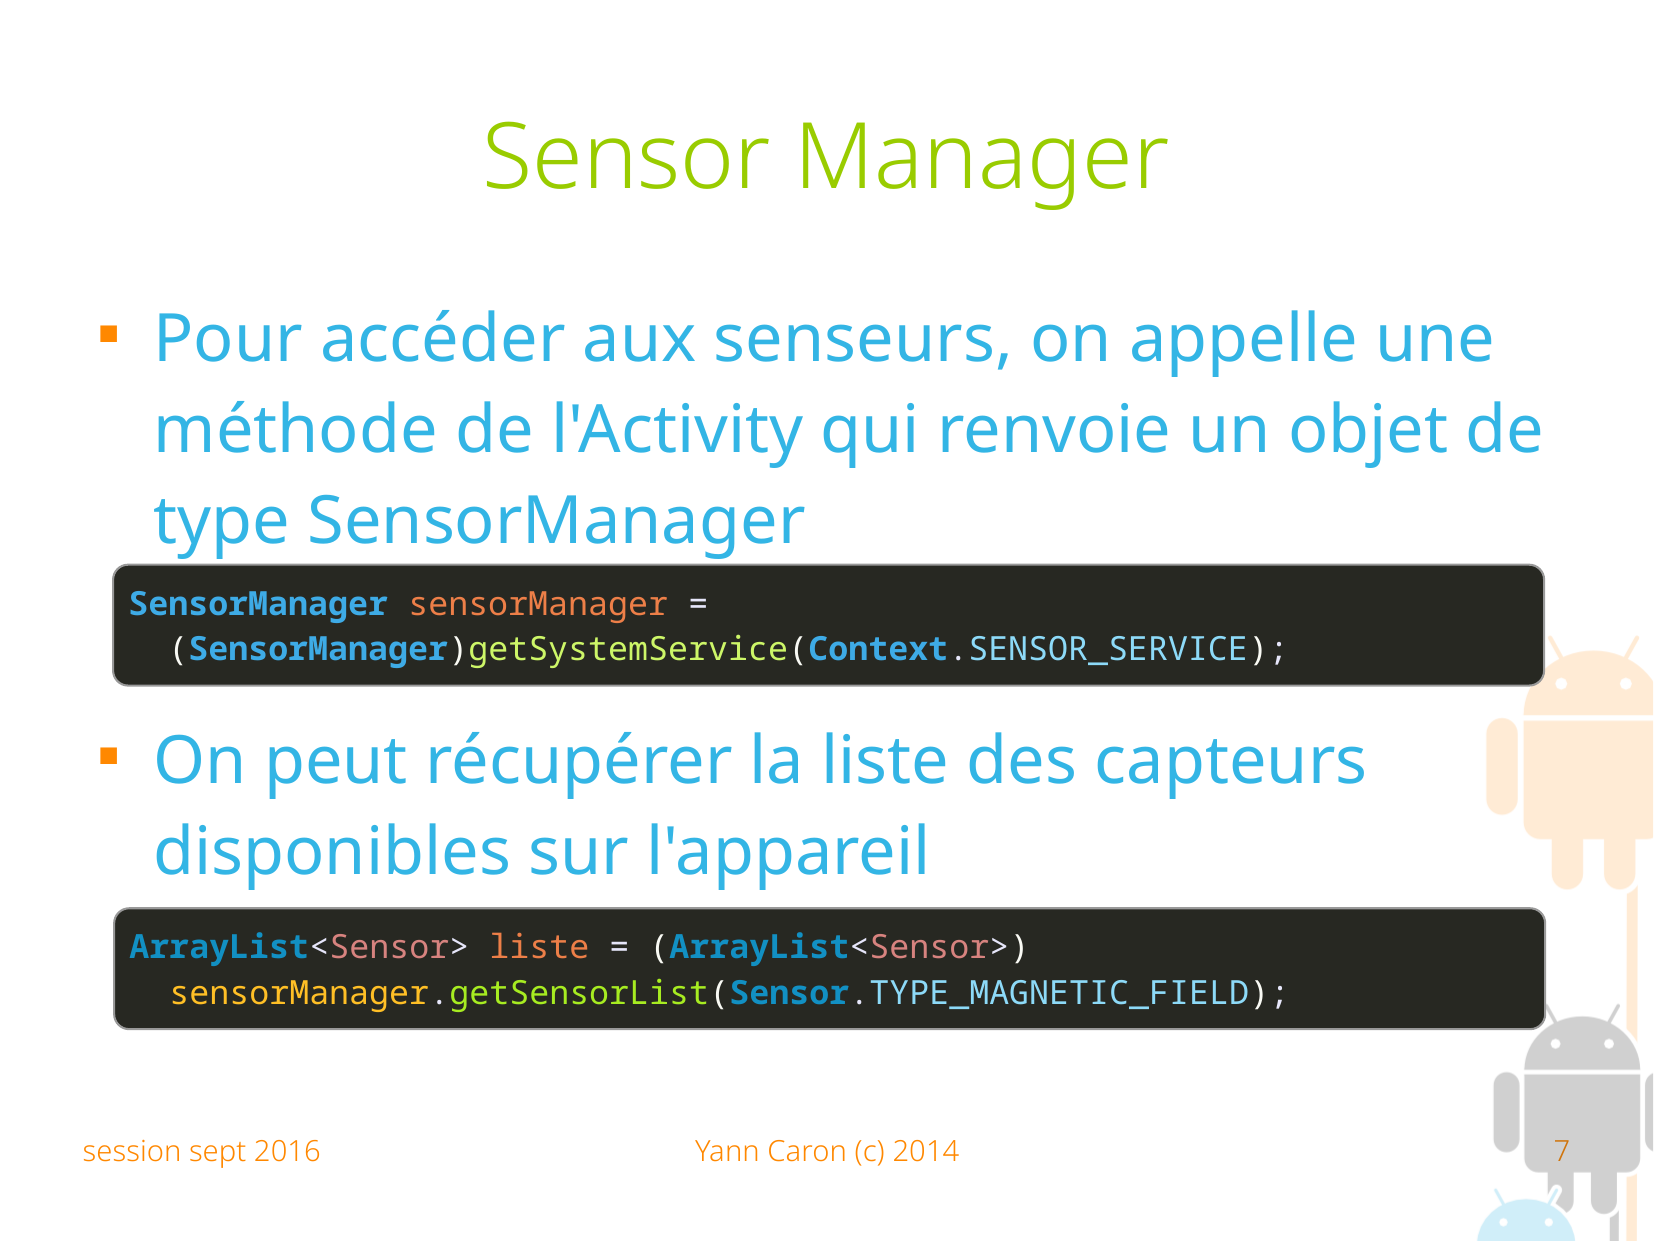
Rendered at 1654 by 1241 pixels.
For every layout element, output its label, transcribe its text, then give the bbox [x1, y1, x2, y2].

list Pour accéder aux senseurs, on appelle une méthode de l'Activity qui renvoie un objet de type SensorManager On peut récupérer la liste des capteurs disponibles sur l'appareil [82, 290, 1571, 1010]
picture [240, 423, 1654, 1241]
text_box SensorManager sensorManager = (SensorManager)getSystemService(Context.SENSOR_SERVICE); [113, 564, 1545, 674]
title Sensor Manager [82, 49, 1571, 257]
text_box ArrayList<Sensor> liste = (ArrayList<Sensor>) sensorManager.getSensorList(Sensor.TYPE_MAGNETIC_FIELD); [114, 908, 1546, 1017]
